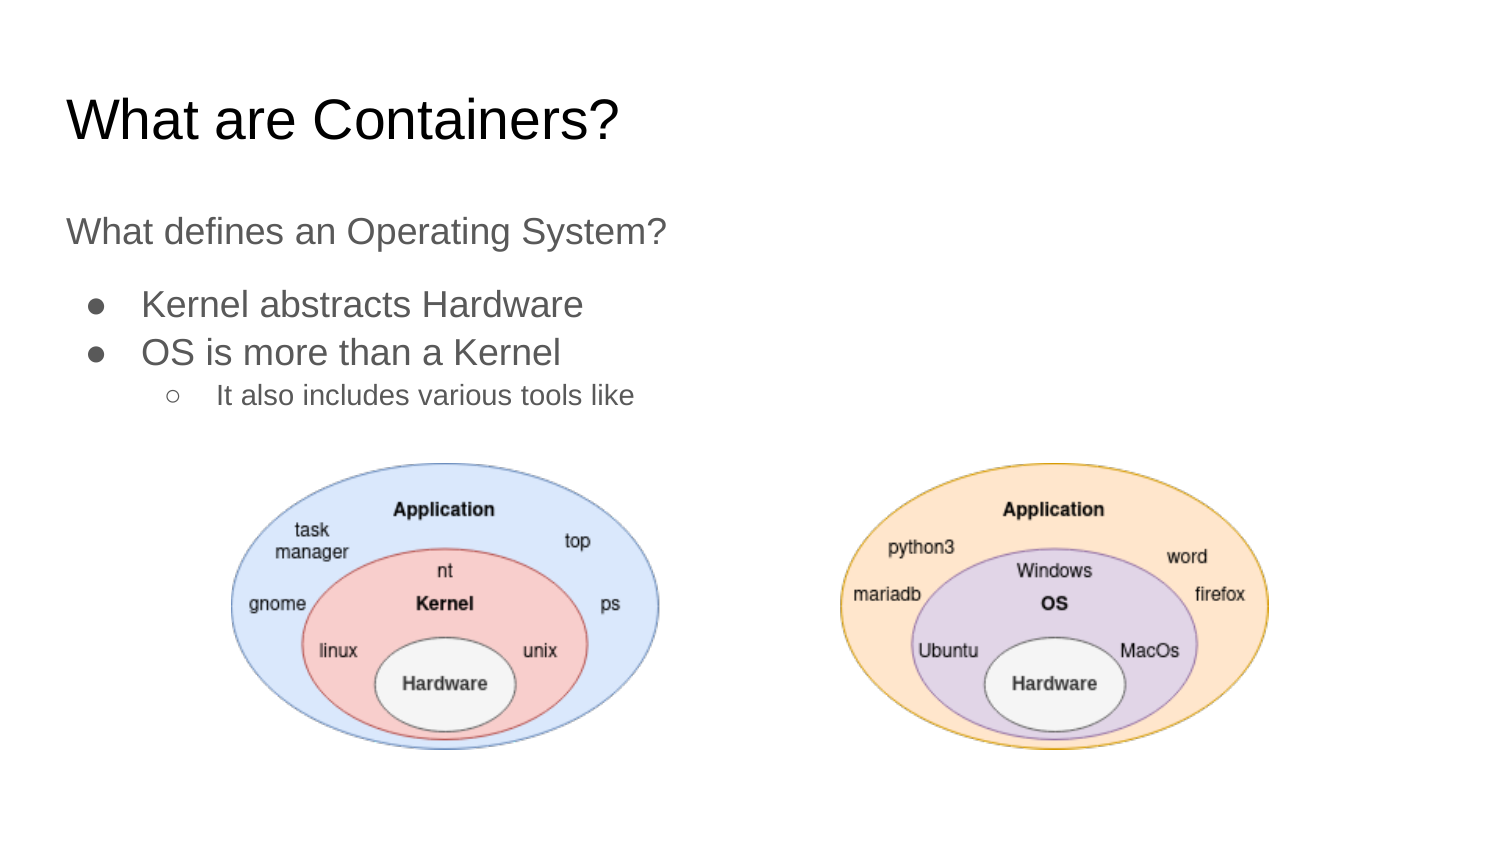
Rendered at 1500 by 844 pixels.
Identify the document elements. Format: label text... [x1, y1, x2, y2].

picture [231, 463, 1269, 750]
list What defines an Operating System? Kernel abstracts Hardware OS is more than a Kernel It also includes various tools like [51, 189, 1449, 750]
title What are Containers? [51, 72, 1449, 167]
